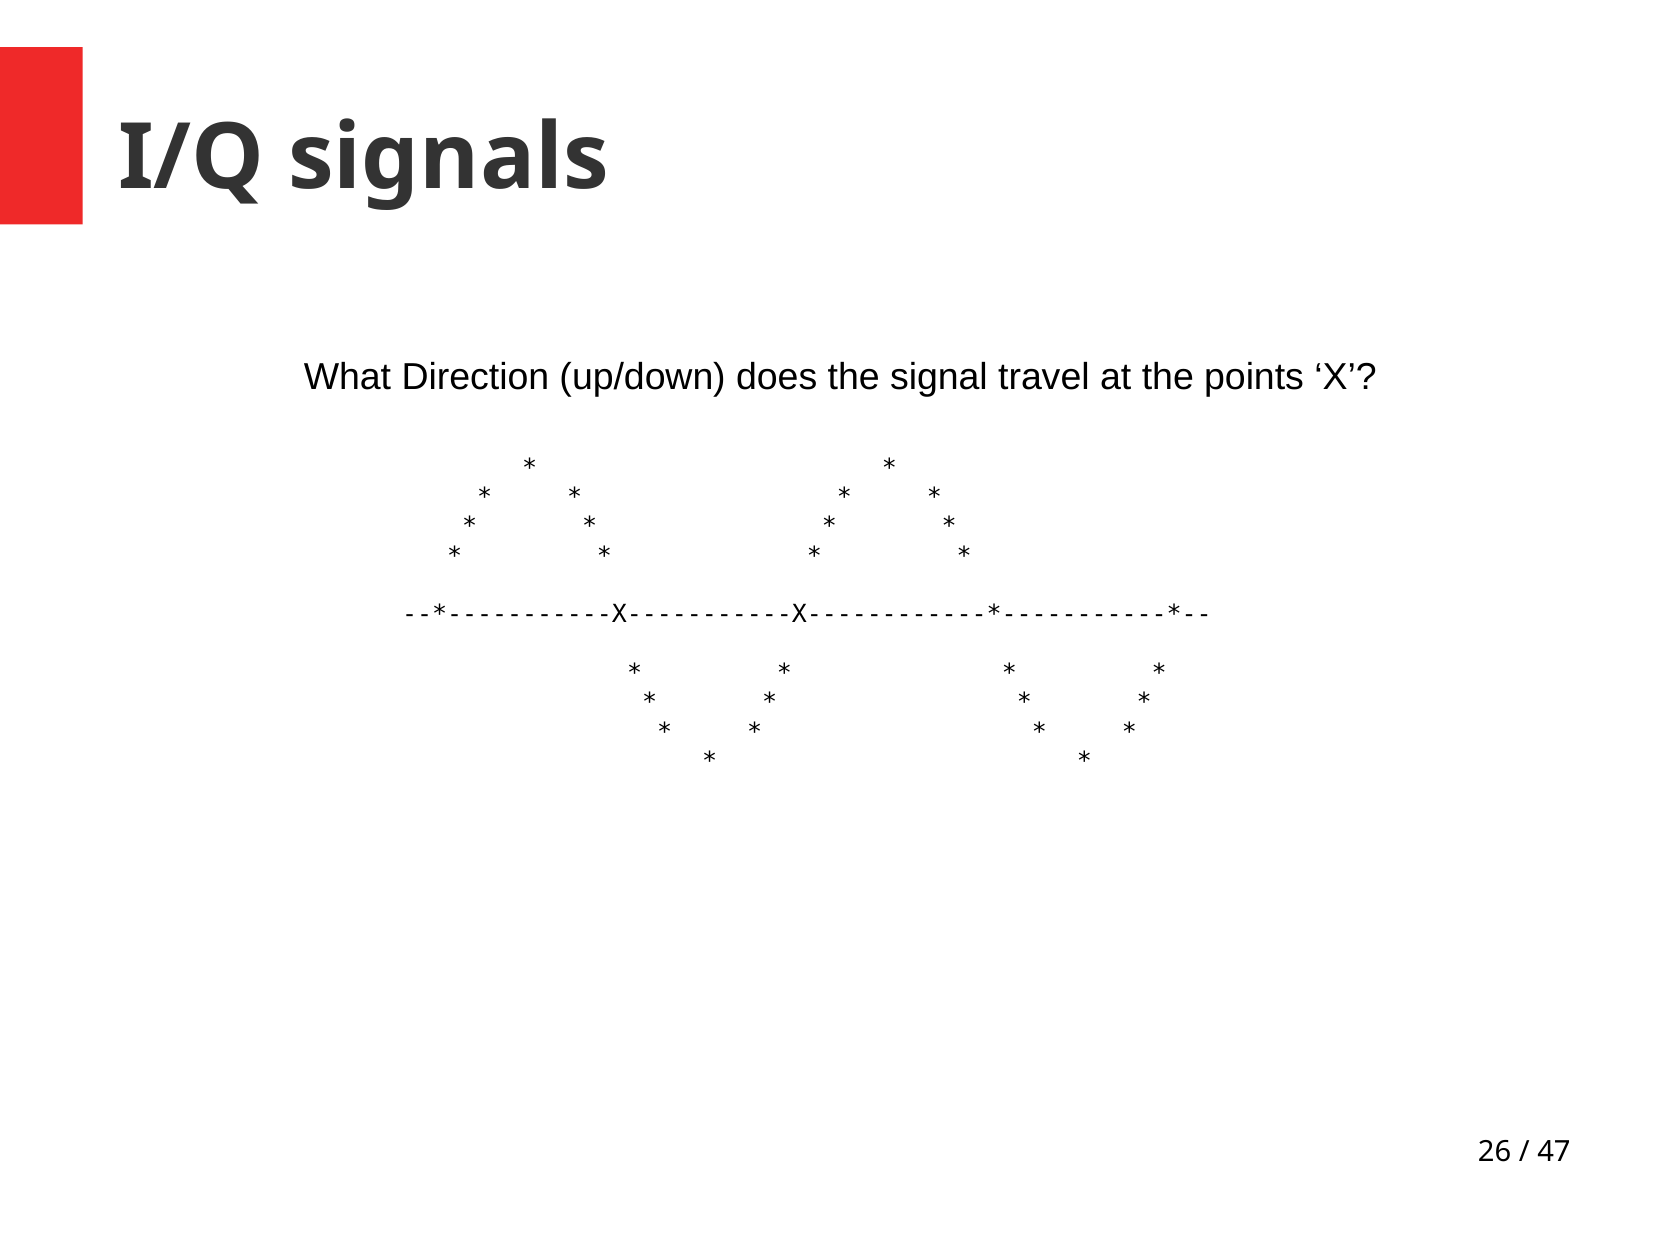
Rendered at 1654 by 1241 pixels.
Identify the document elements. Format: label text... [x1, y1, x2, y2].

title I/Q signals [118, 49, 1571, 257]
text_box * * * * * * * * * * * * * * --*-----------X-----------X------------*-----------*-- * * * * * * * * * * * * * * [387, 445, 1276, 901]
text_box What Direction (up/down) does the signal travel at the points ‘X’? [289, 348, 1393, 406]
